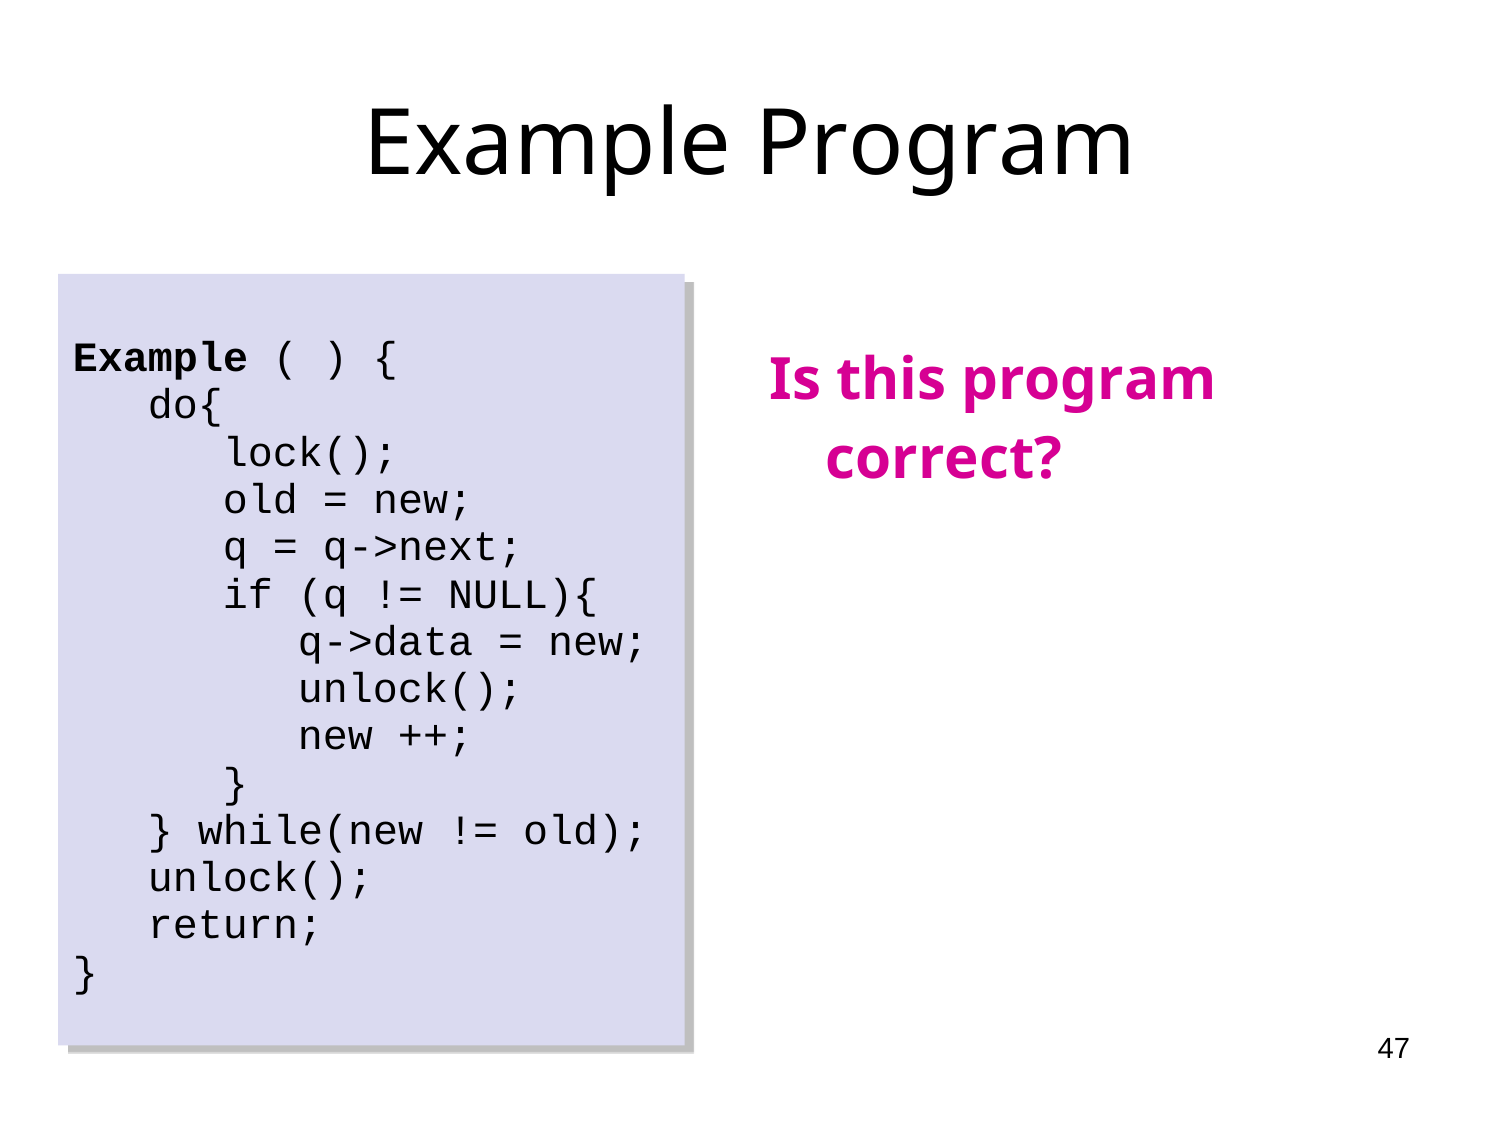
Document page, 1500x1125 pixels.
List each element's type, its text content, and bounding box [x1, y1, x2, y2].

text_box Example ( ) { do{ lock(); old = new; q = q->next; if (q != NULL){ q->data = new; unlock(); new ++; } } while(new != old); unlock(); return; } [58, 273, 685, 1046]
title Example Program [24, 45, 1476, 233]
text_box Is this program correct? [754, 329, 1476, 663]
